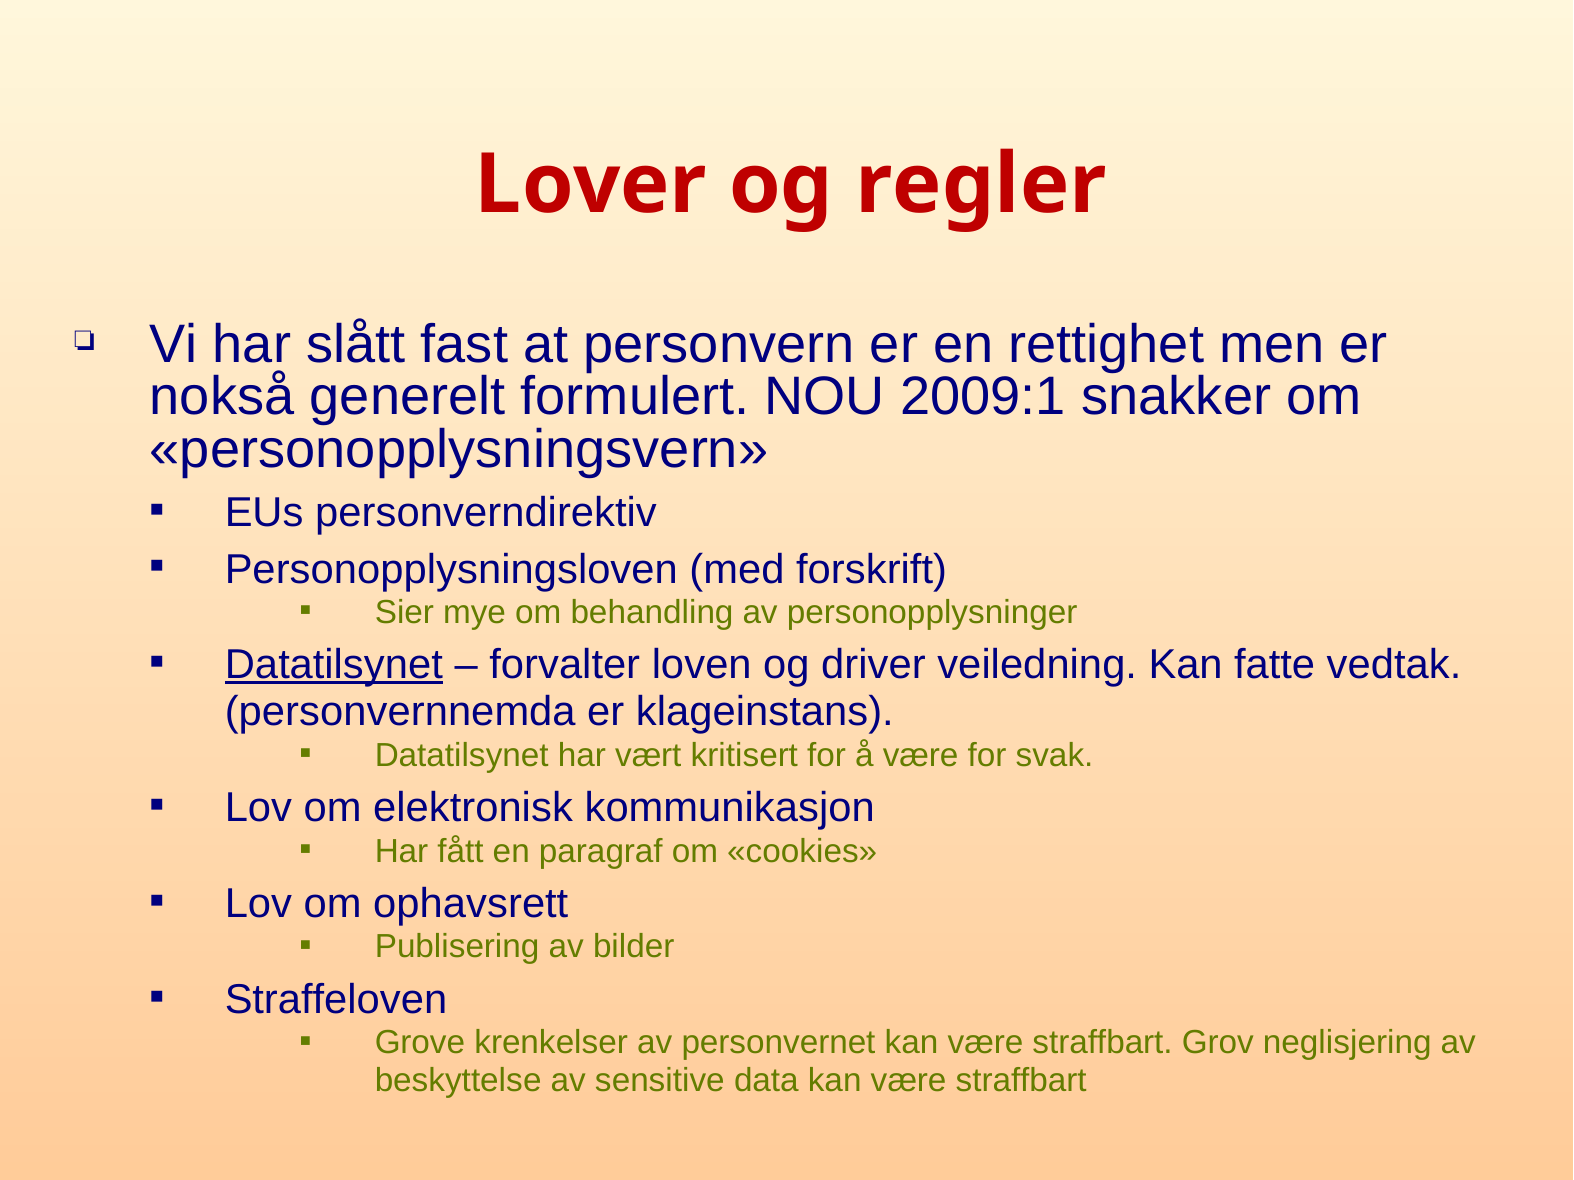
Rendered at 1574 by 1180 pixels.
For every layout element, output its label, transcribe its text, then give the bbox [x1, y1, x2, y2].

list Vi har slått fast at personvern er en rettighet men er nokså generelt formulert. NOU 2009:1 snakker om «personopplysningsvern» EUs personverndirektiv Personopplysningsloven (med forskrift) Sier mye om behandling av personopplysninger Datatilsynet – forvalter loven og driver veiledning. Kan fatte vedtak. (personvernnemda er klageinstans). Datatilsynet har vært kritisert for å være for svak. Lov om elektronisk kommunikasjon Har fått en paragraf om «cookies» Lov om ophavsrett Publisering av bilder Straffeloven Grove krenkelser av personvernet kan være straffbart. Grov neglisjering av beskyttelse av sensitive data kan være straffbart [74, 320, 1528, 1154]
title Lover og regler [39, 54, 1543, 309]
